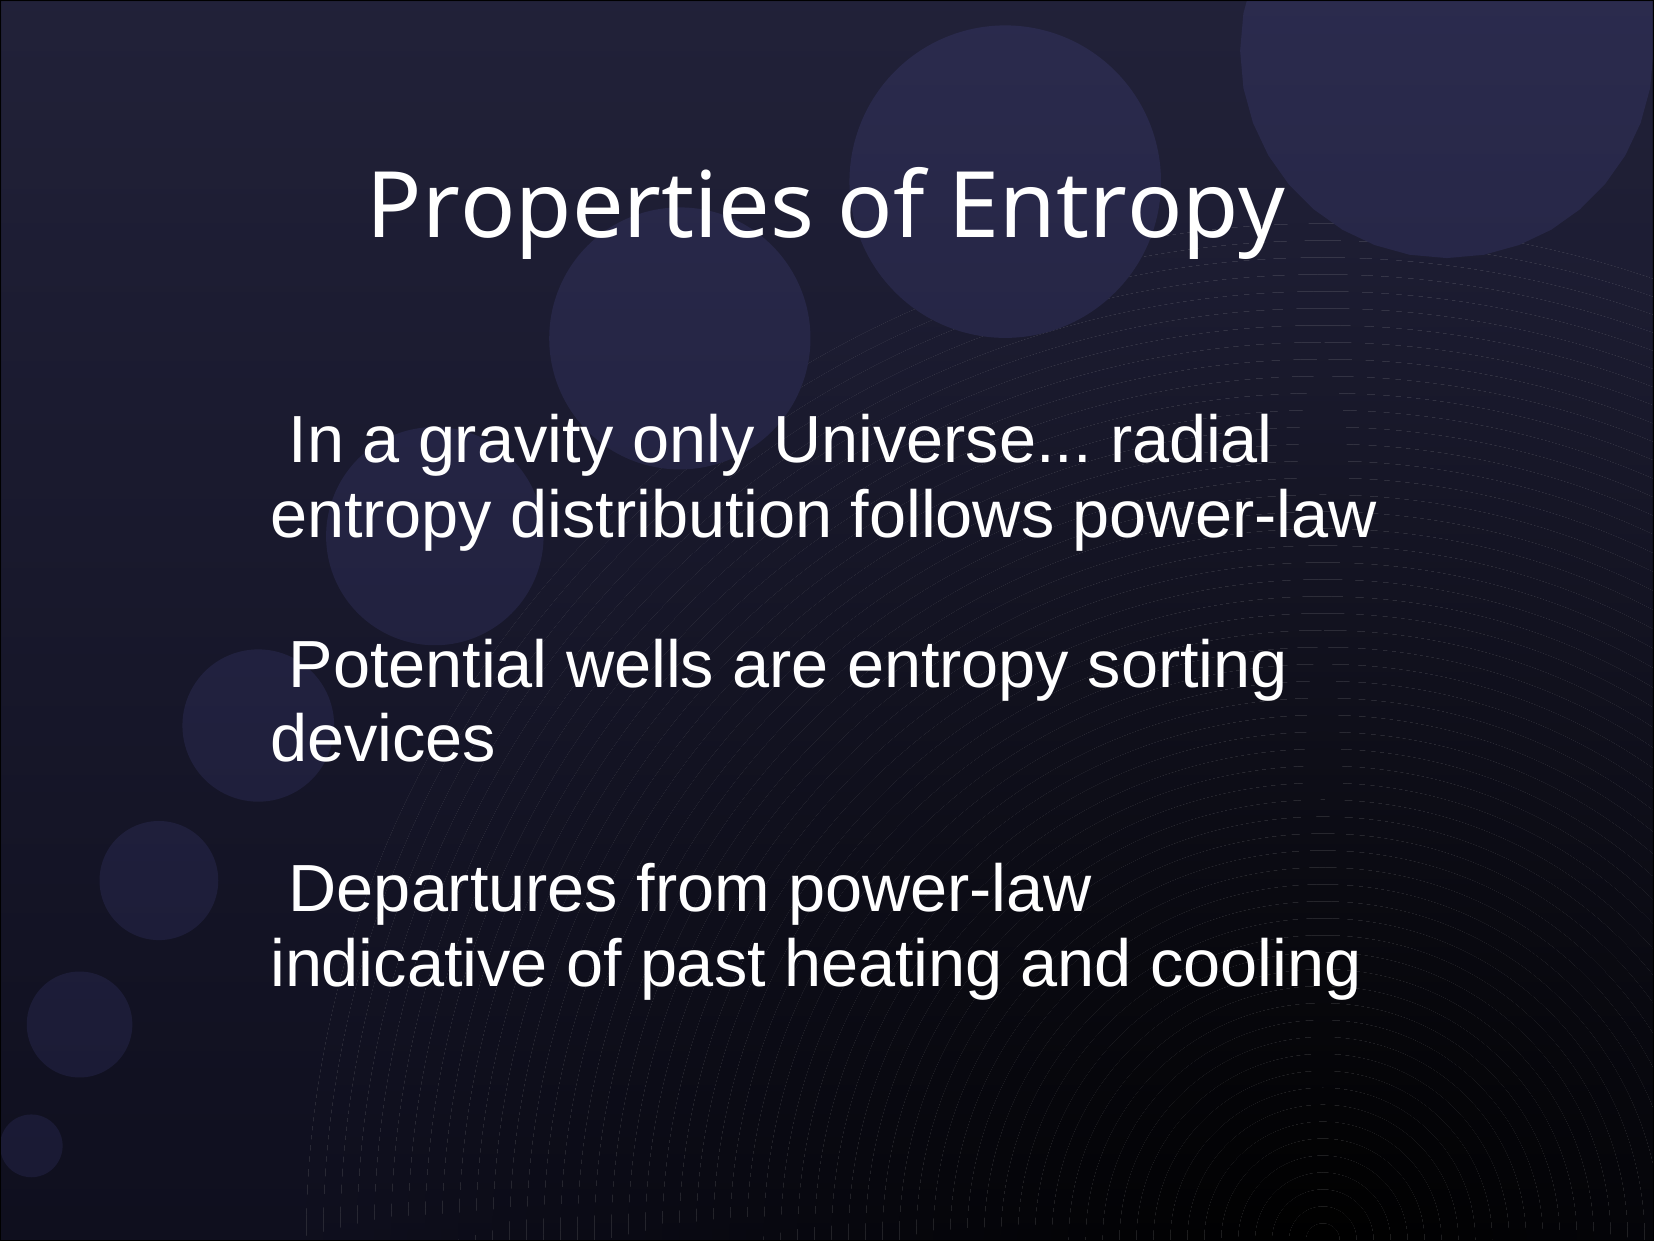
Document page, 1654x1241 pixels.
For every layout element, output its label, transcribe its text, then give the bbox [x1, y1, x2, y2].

text_box In a gravity only Universe... radial entropy distribution follows power-law Potential wells are entropy sorting devices Departures from power-law indicative of past heating and cooling [270, 402, 1384, 1040]
text_box Properties of Entropy [76, 137, 1577, 292]
